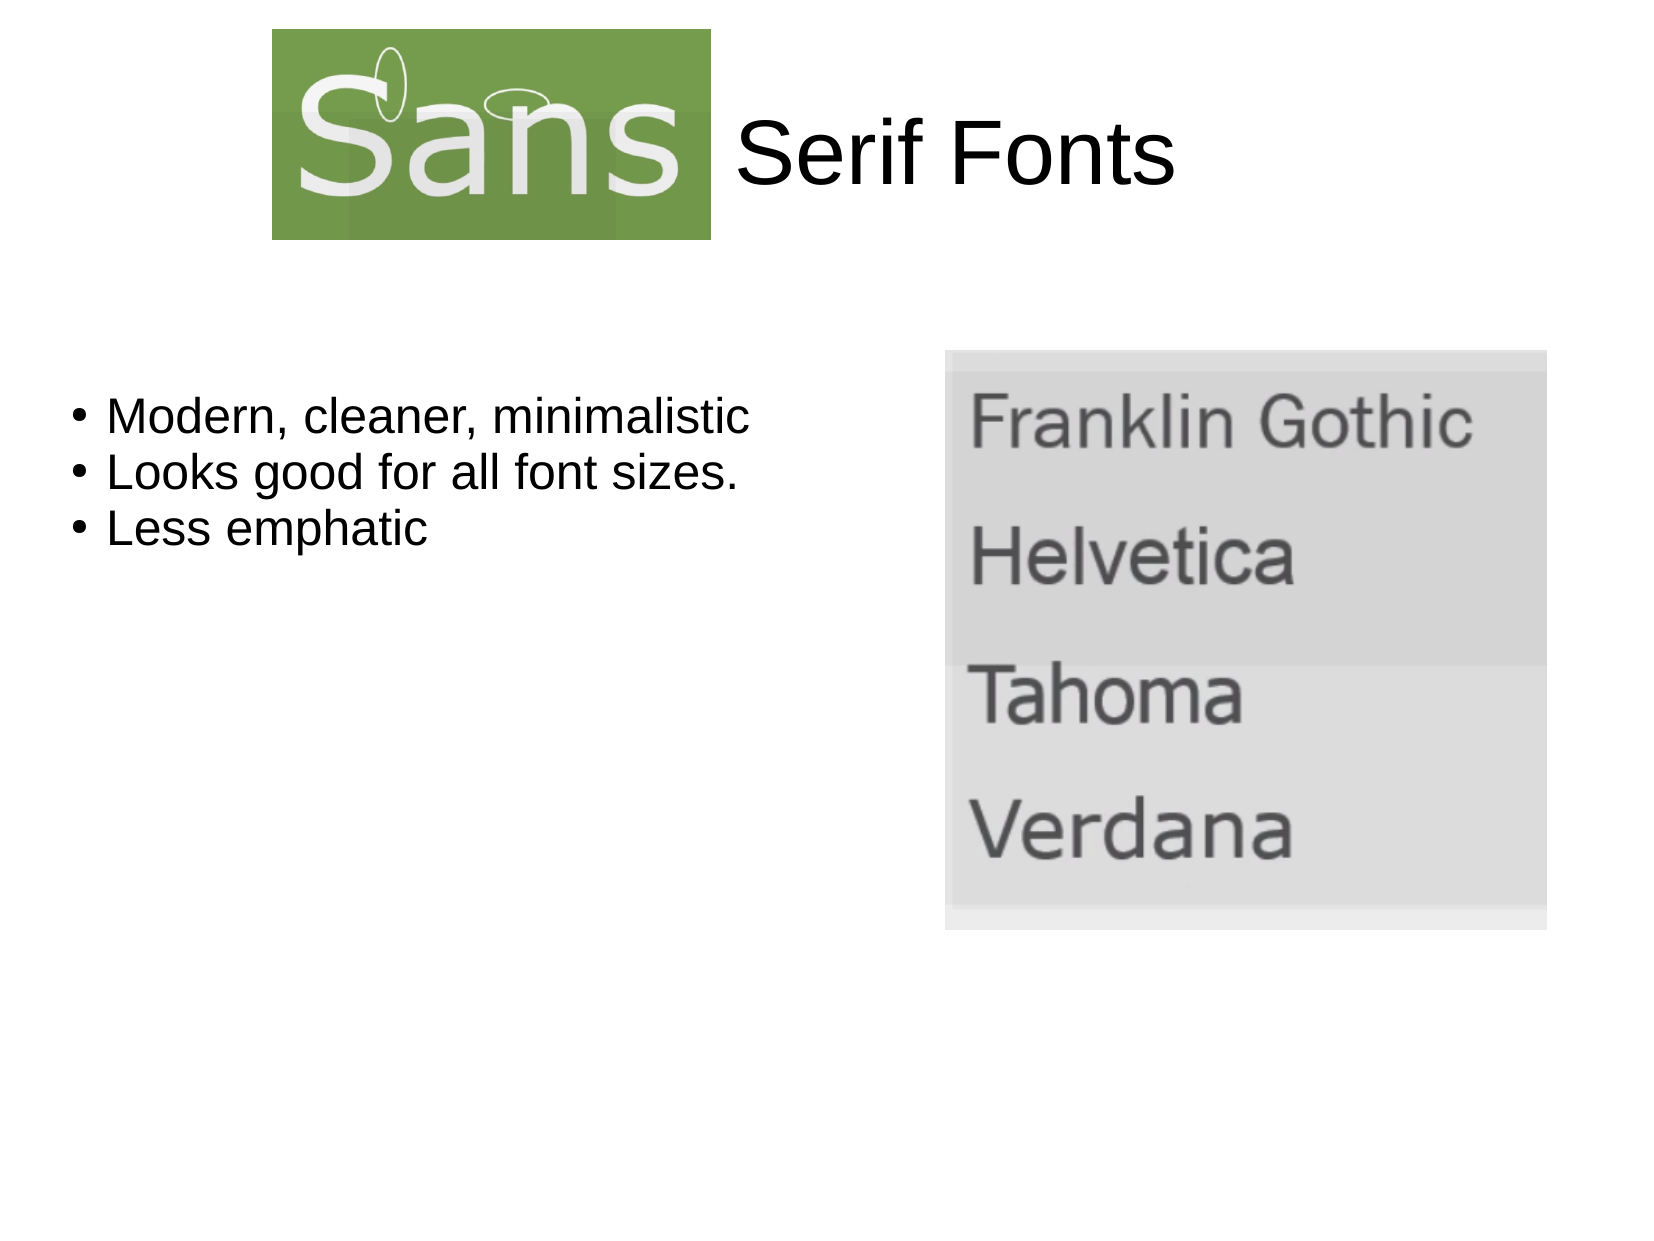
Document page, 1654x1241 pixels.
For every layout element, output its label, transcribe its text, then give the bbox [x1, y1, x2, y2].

title Sans Serif Fonts [82, 49, 1571, 257]
picture [945, 350, 1547, 931]
picture [272, 29, 711, 241]
text_box Modern, cleaner, minimalistic Looks good for all font sizes. Less emphatic [55, 381, 856, 916]
